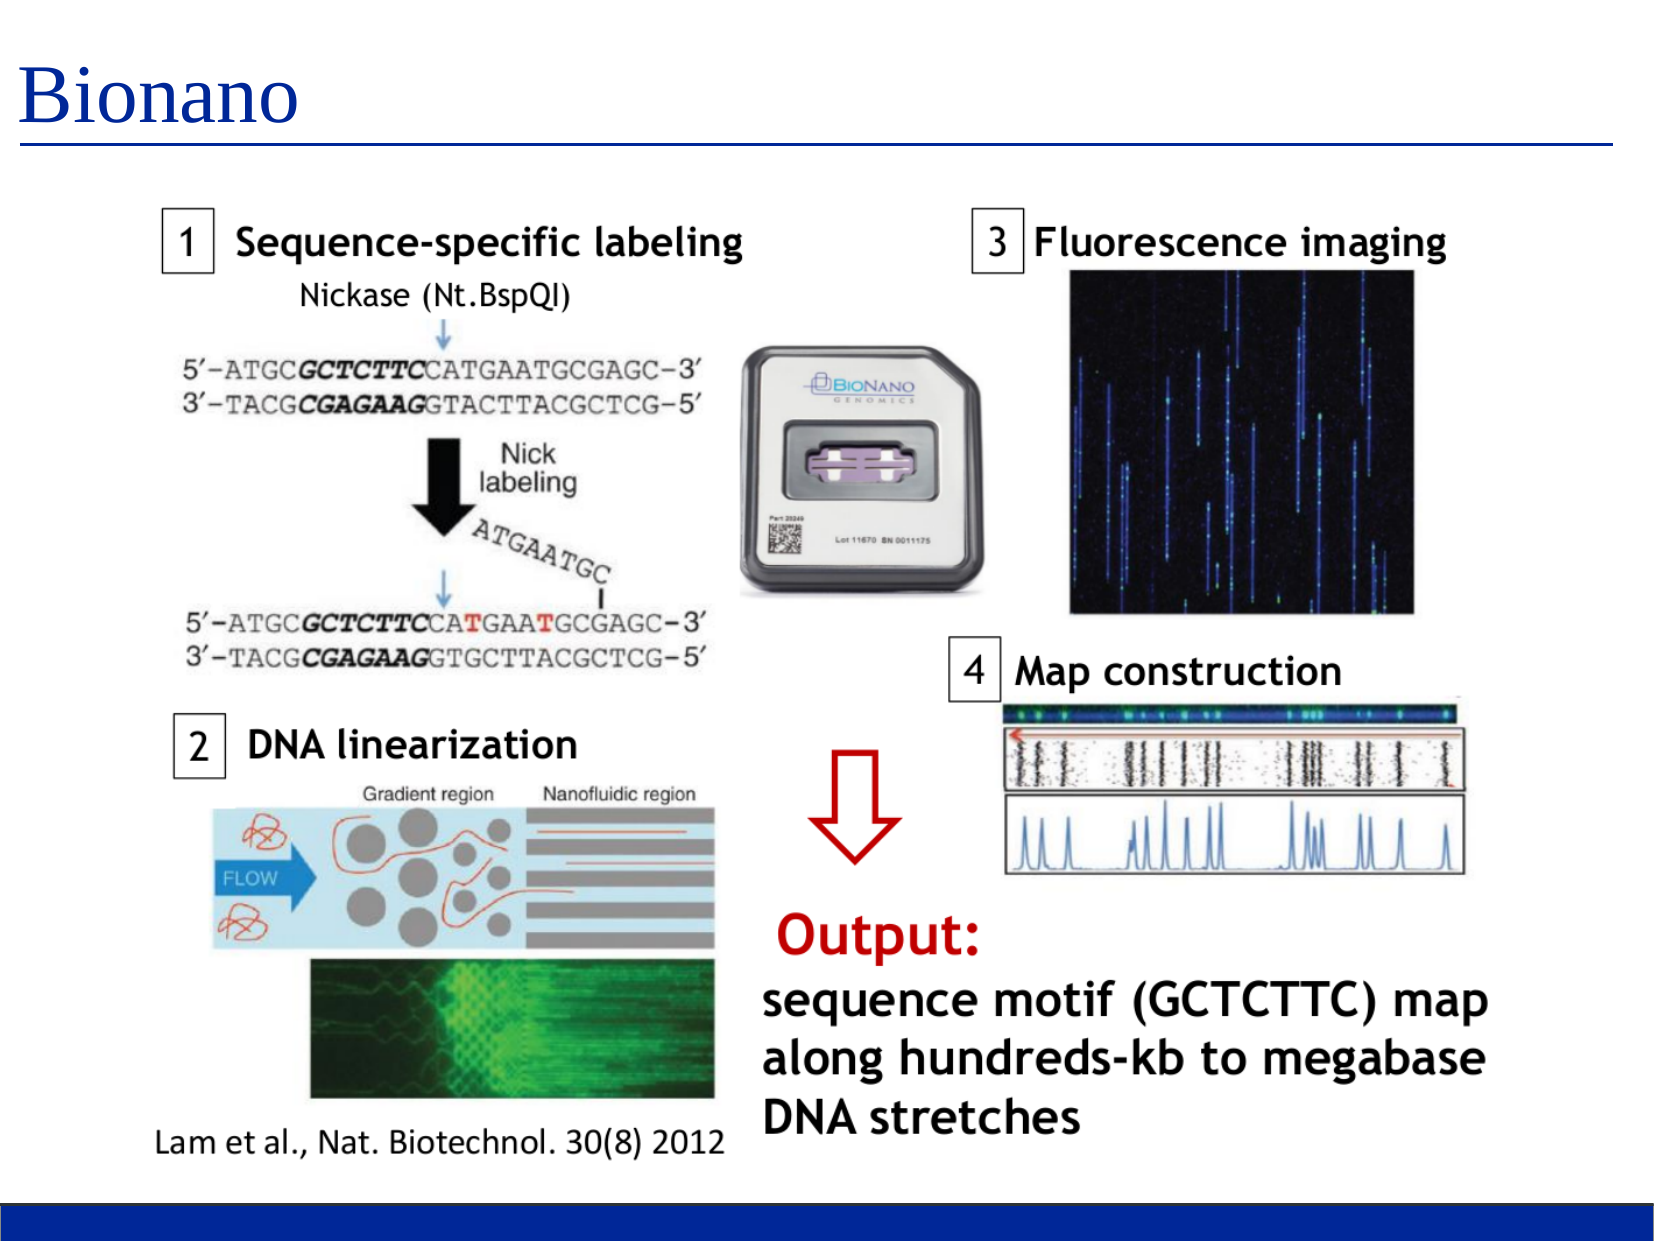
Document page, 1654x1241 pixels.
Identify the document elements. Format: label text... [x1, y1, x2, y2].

picture [148, 199, 1510, 1170]
title Bionano [17, 0, 1589, 198]
